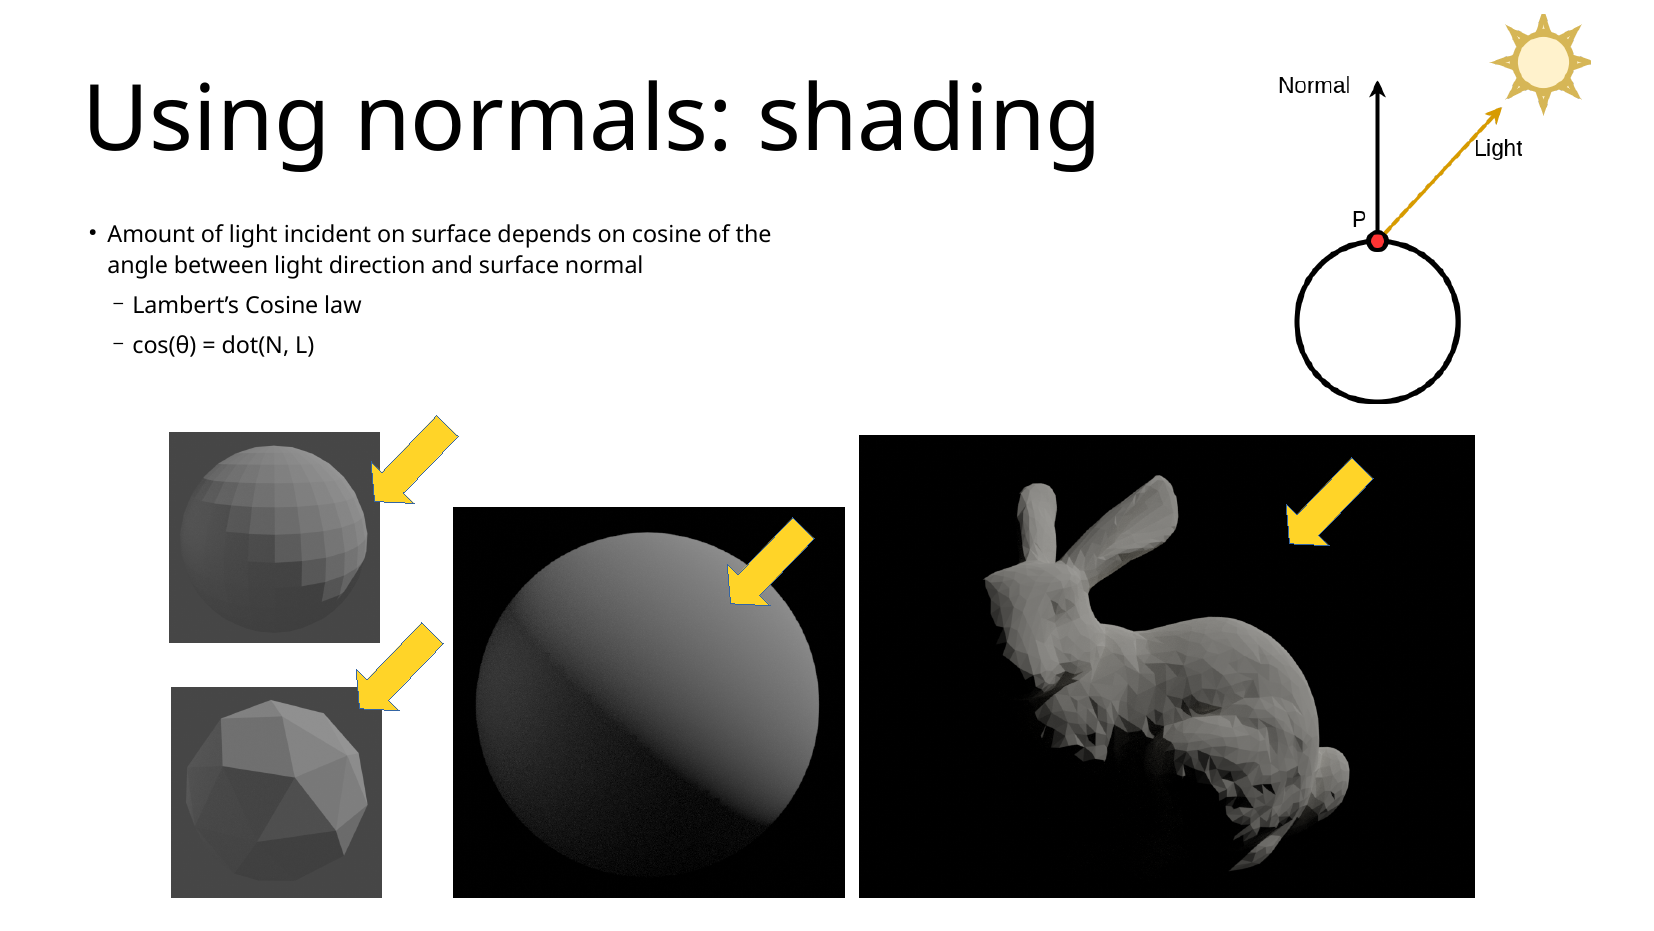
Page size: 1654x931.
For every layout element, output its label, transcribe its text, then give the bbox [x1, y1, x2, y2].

picture [453, 507, 845, 898]
title Using normals: shading [82, 37, 1278, 193]
text_box [1286, 457, 1374, 546]
picture [859, 435, 1475, 898]
text_box [727, 517, 815, 606]
list Amount of light incident on surface depends on cosine of the angle between light direction and surface normal Lambert’s Cosine law cos(θ) = dot(N, L) [82, 217, 781, 361]
picture [1278, 14, 1591, 404]
picture [171, 687, 382, 898]
text_box [371, 415, 459, 504]
text_box [356, 622, 444, 711]
picture [169, 432, 380, 643]
